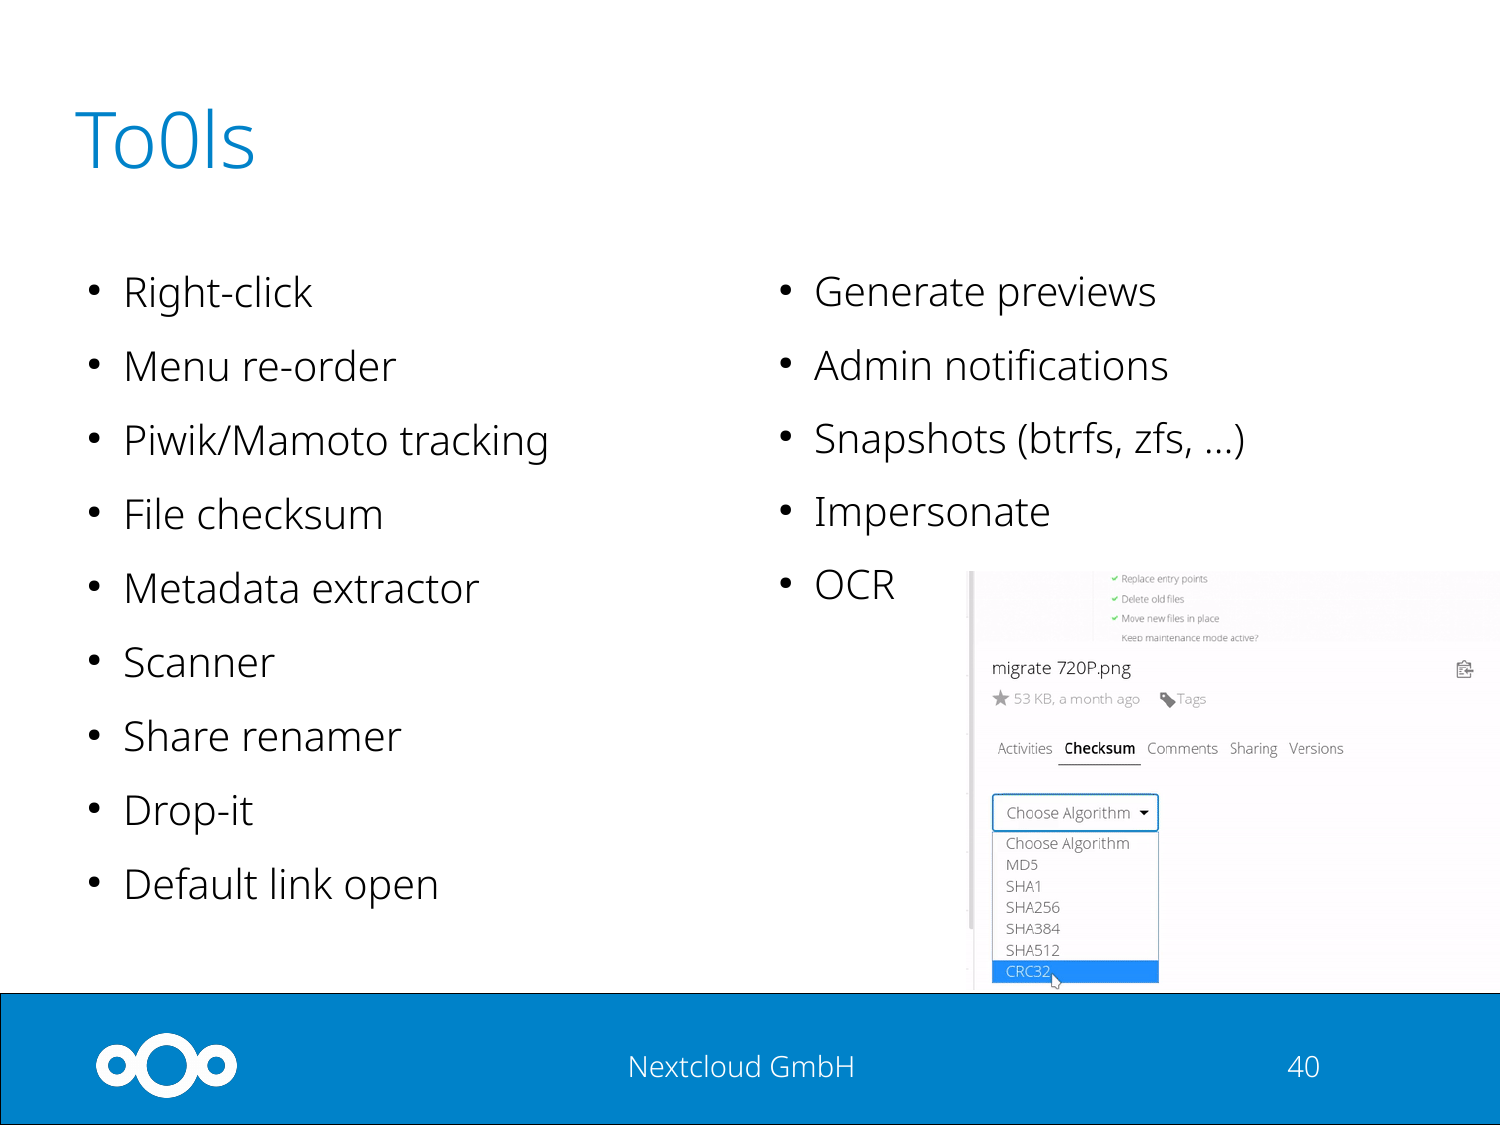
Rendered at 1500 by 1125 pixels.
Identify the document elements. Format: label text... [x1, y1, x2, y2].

picture [96, 1033, 237, 1098]
list Generate previews Admin notifications Snapshots (btrfs, zfs, …) Impersonate OCR [766, 263, 1426, 616]
picture [966, 571, 1500, 991]
title To0ls [74, 44, 1425, 233]
list Right-click Menu re-order Piwik/Mamoto tracking File checksum Metadata extractor Scanner Share renamer Drop-it Default link open [74, 263, 734, 916]
